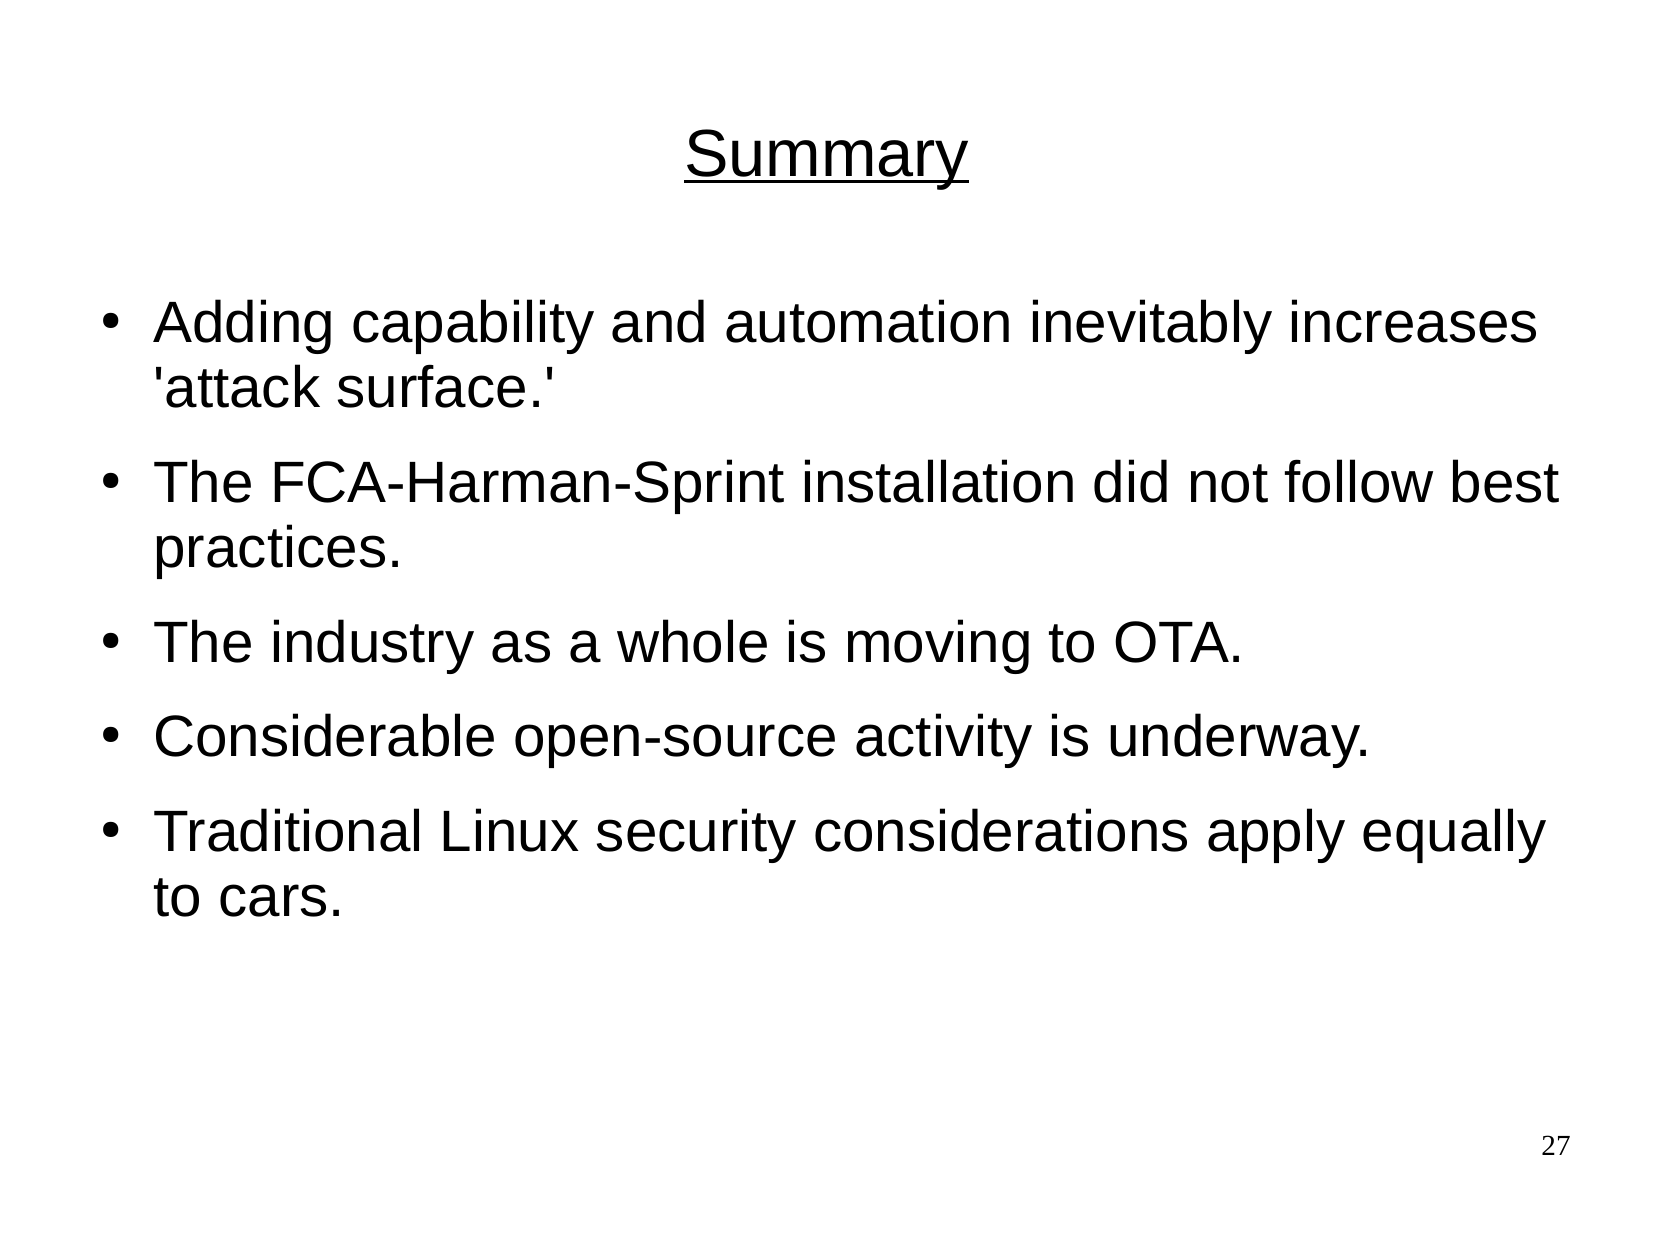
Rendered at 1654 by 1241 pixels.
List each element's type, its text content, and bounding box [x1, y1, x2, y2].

title Summary [82, 49, 1571, 257]
list Adding capability and automation inevitably increases 'attack surface.' The FCA-Harman-Sprint installation did not follow best practices. The industry as a whole is moving to OTA. Considerable open-source activity is underway. Traditional Linux security considerations apply equally to cars. [82, 290, 1571, 1010]
